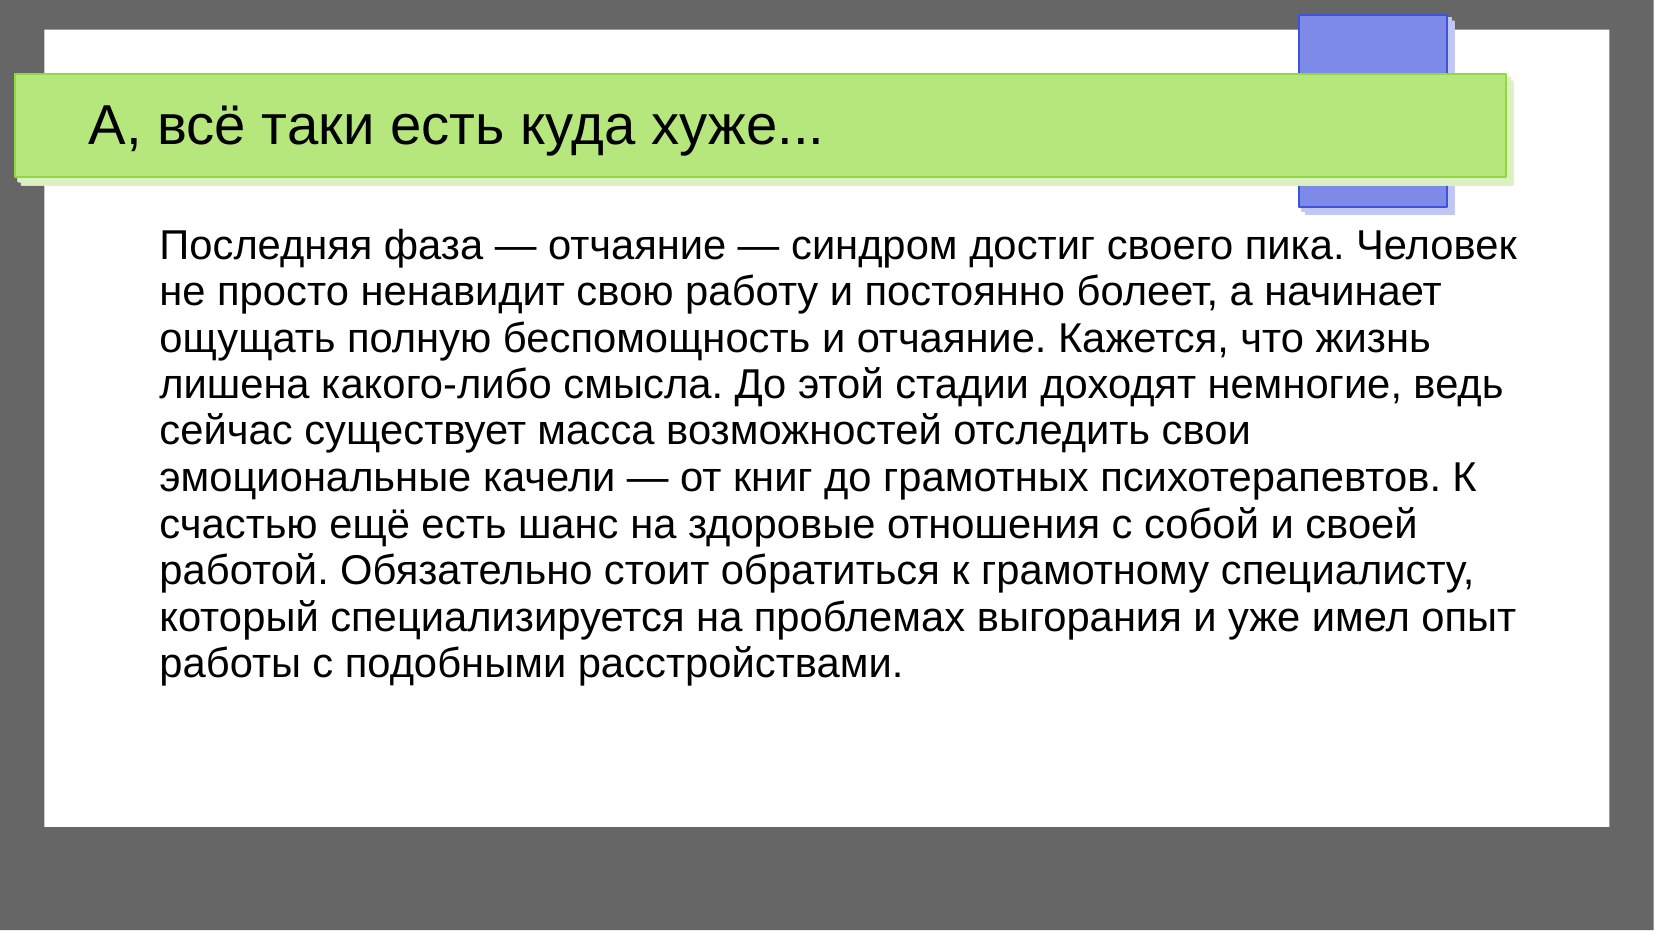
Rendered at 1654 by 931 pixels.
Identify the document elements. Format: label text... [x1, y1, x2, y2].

title А, всё таки есть куда хуже... [88, 73, 1506, 178]
list Последняя фаза — отчаяние — синдром достиг своего пика. Человек не просто ненавидит свою работу и постоянно болеет, а начинает ощущать полную беспомощность и отчаяние. Кажется, что жизнь лишена какого-либо смысла. До этой стадии доходят немногие, ведь сейчас существует масса возможностей отследить свои эмоциональные качели — от книг до грамотных психотерапевтов. К счастью ещё есть шанс на здоровые отношения с собой и своей работой. Обязательно стоит обратиться к грамотному специалисту, который специализируется на проблемах выгорания и уже имел опыт работы с подобными расстройствами. [88, 221, 1565, 813]
